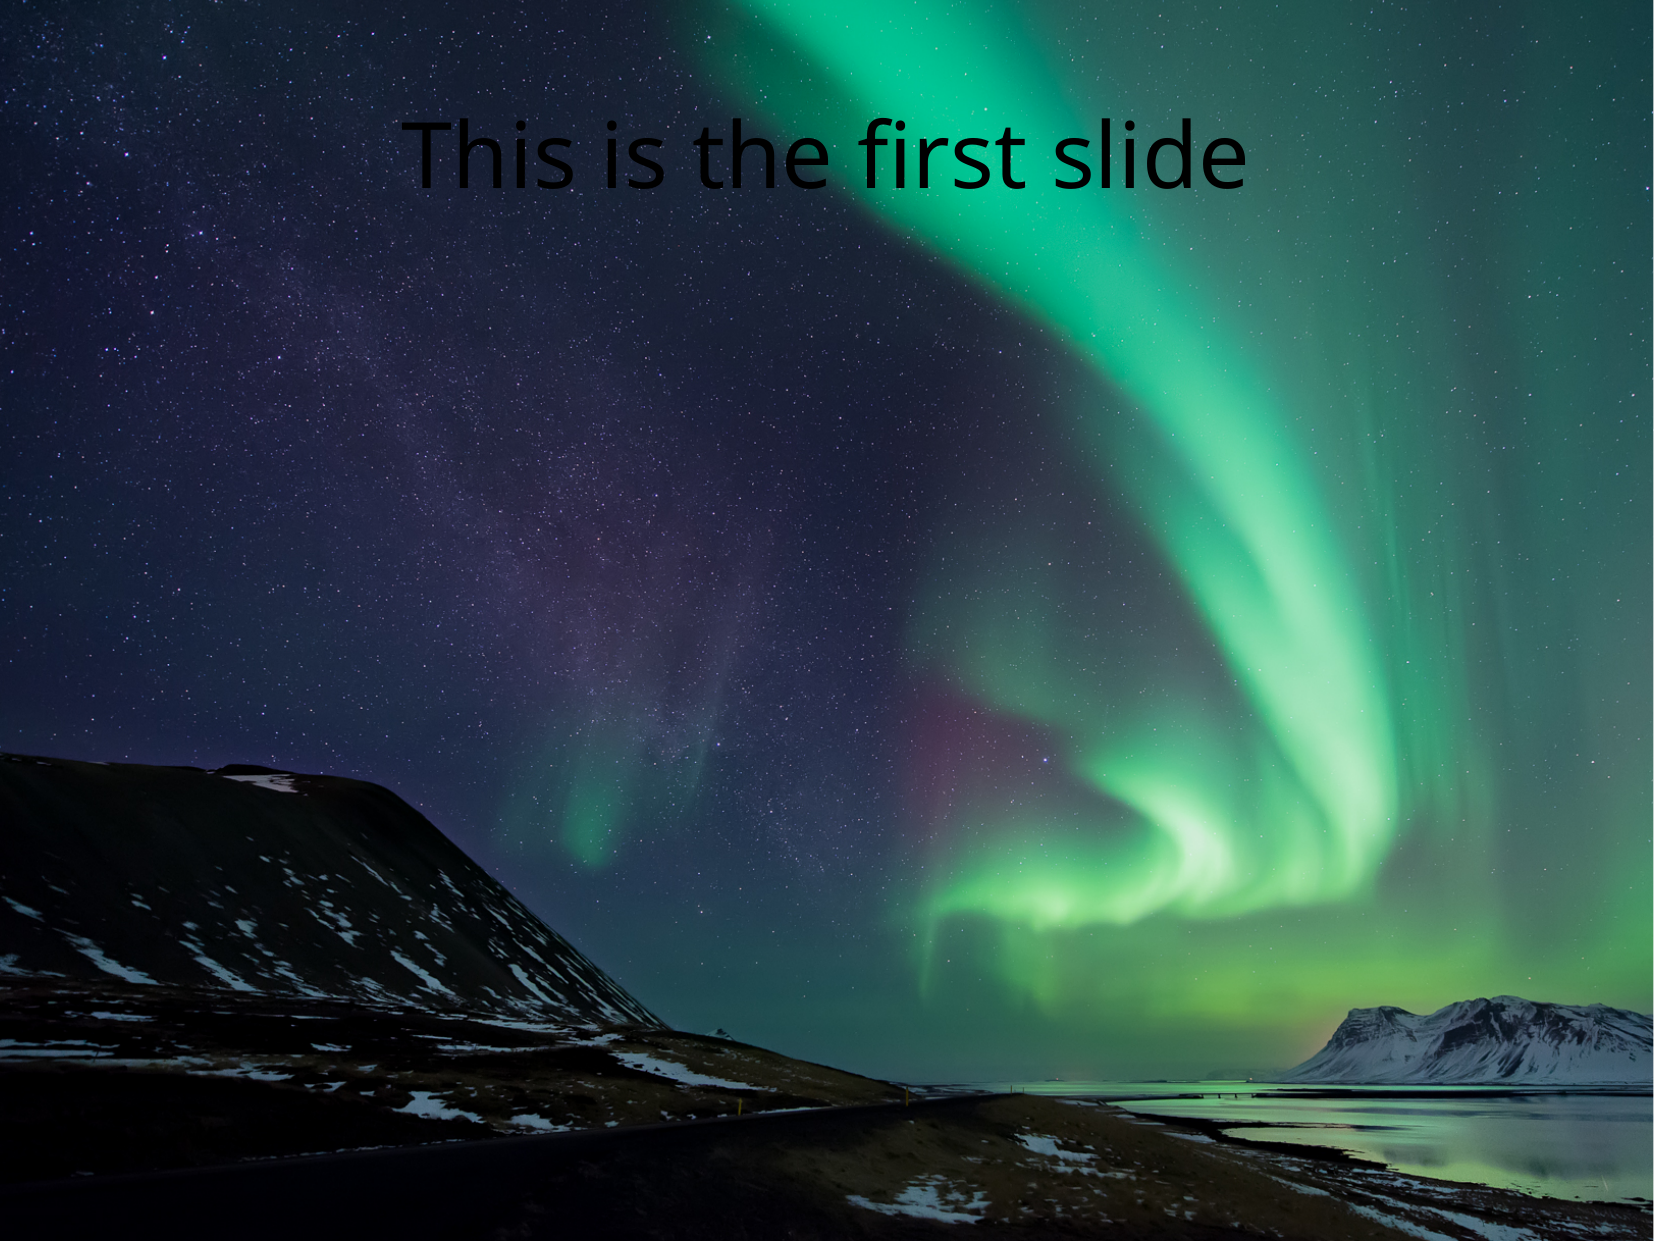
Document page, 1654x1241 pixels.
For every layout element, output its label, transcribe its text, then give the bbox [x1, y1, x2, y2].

title This is the first slide [82, 49, 1571, 257]
picture [0, 0, 1654, 1241]
